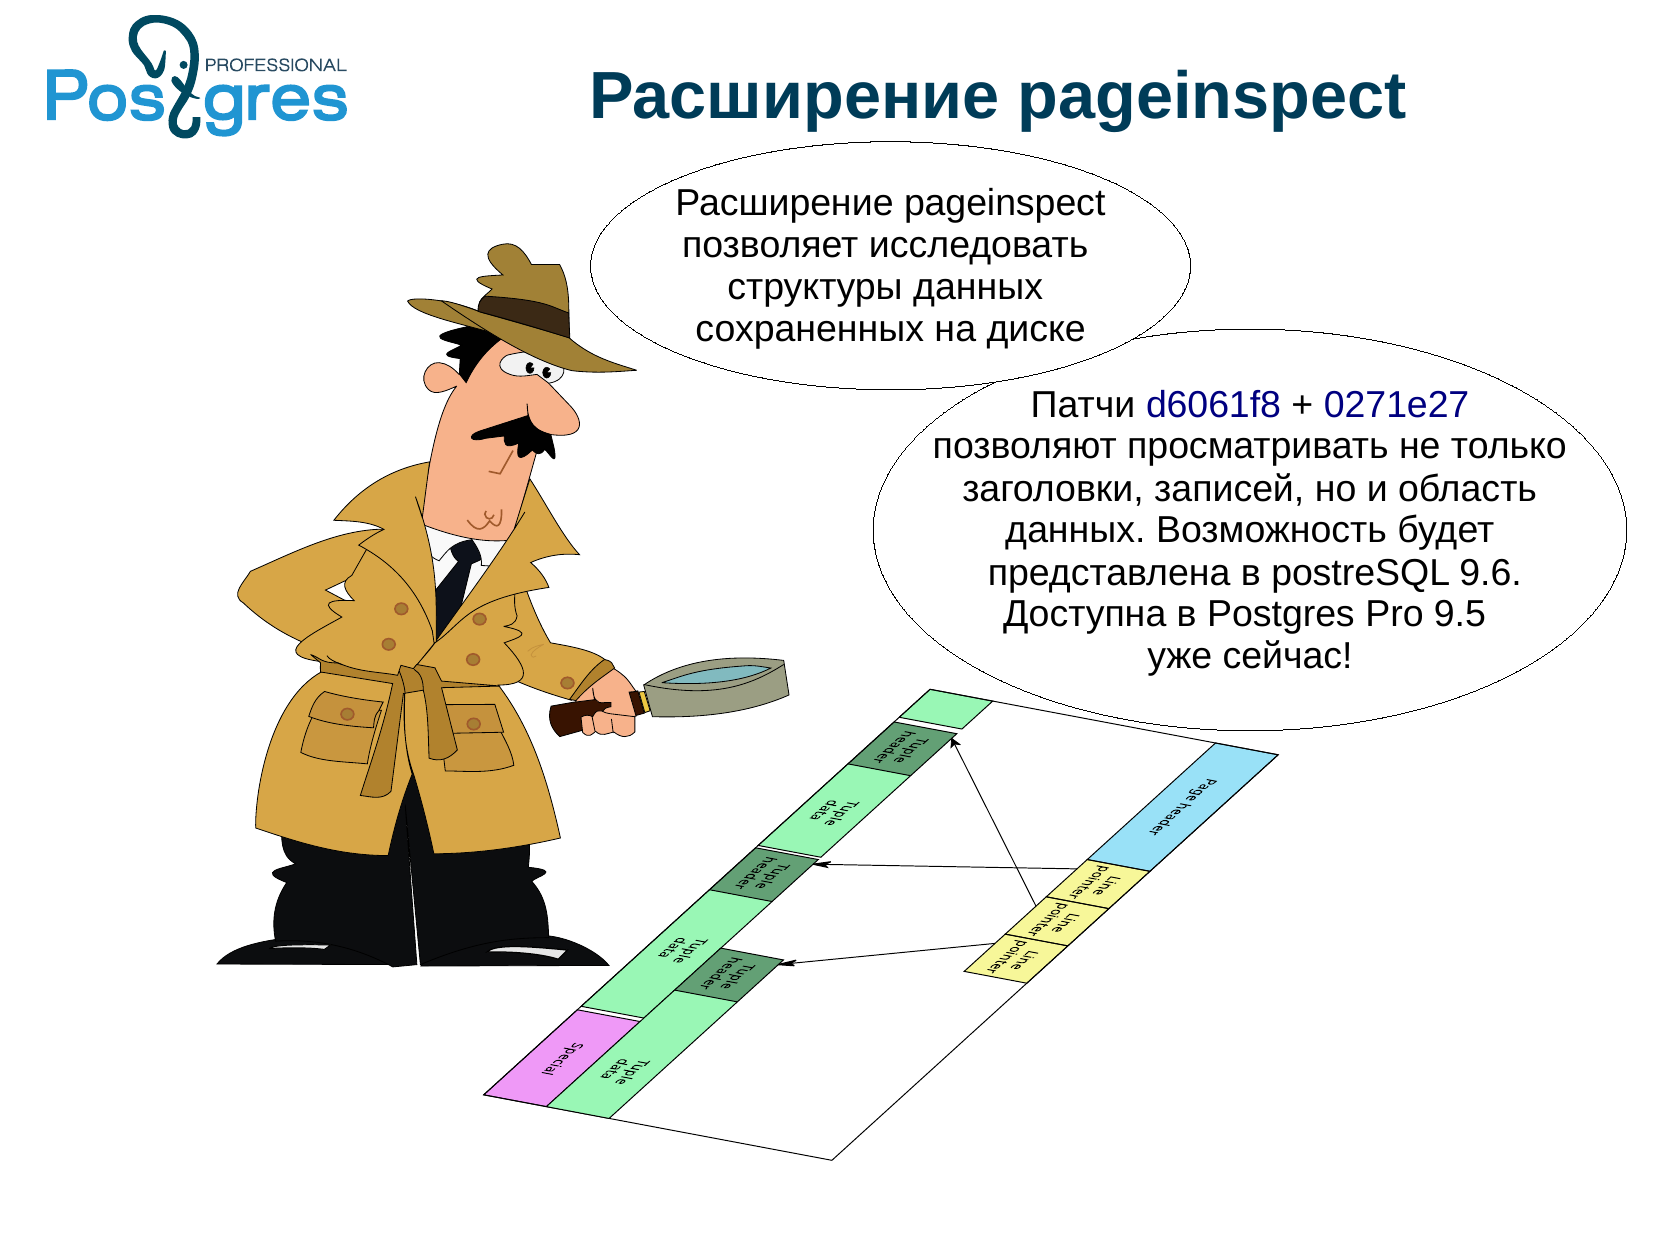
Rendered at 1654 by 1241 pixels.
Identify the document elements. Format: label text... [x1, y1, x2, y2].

picture [200, 186, 1548, 1241]
text_box Расширение pageinspect позволяет исследовать структуры данных сохраненных на диске [590, 141, 1191, 390]
title Расширение pageinspect [389, 49, 1607, 142]
text_box Патчи d6061f8 + 0271e27 позволяют просматривать не только заголовки, записей, но и область данных. Возможность будет представлена в postreSQL 9.6. Доступна в Postgres Pro 9.5 уже сейчас! [873, 329, 1627, 731]
